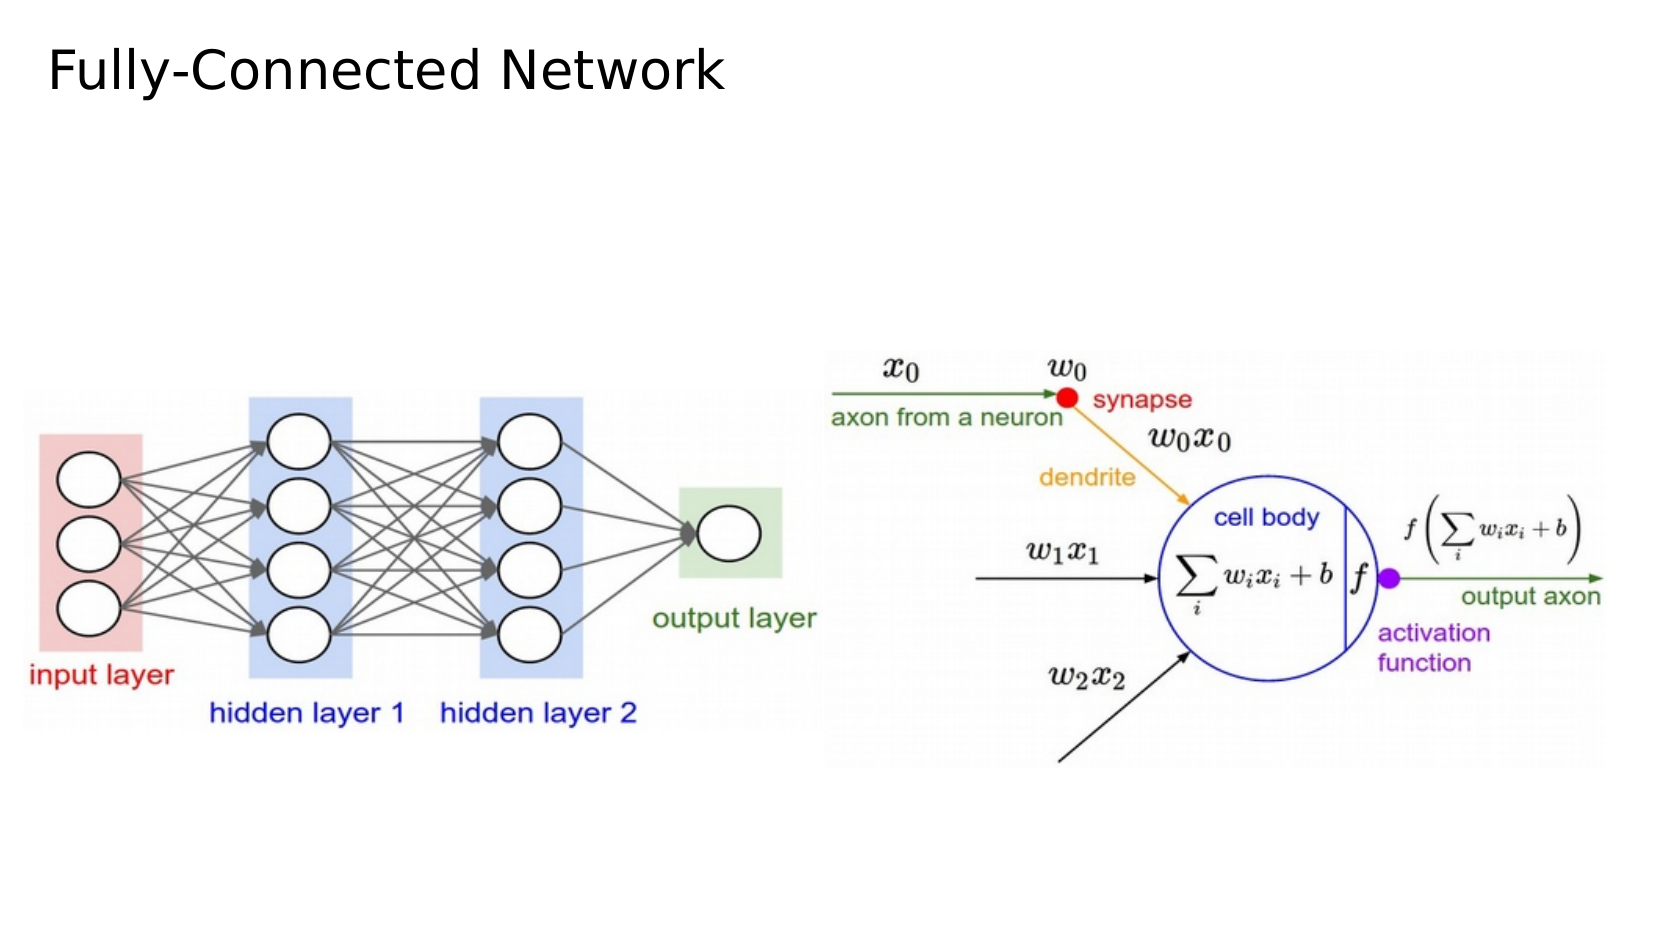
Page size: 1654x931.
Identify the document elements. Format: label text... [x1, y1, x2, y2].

picture [23, 389, 823, 733]
picture [824, 350, 1607, 768]
title Fully-Connected Network [47, 23, 1536, 119]
